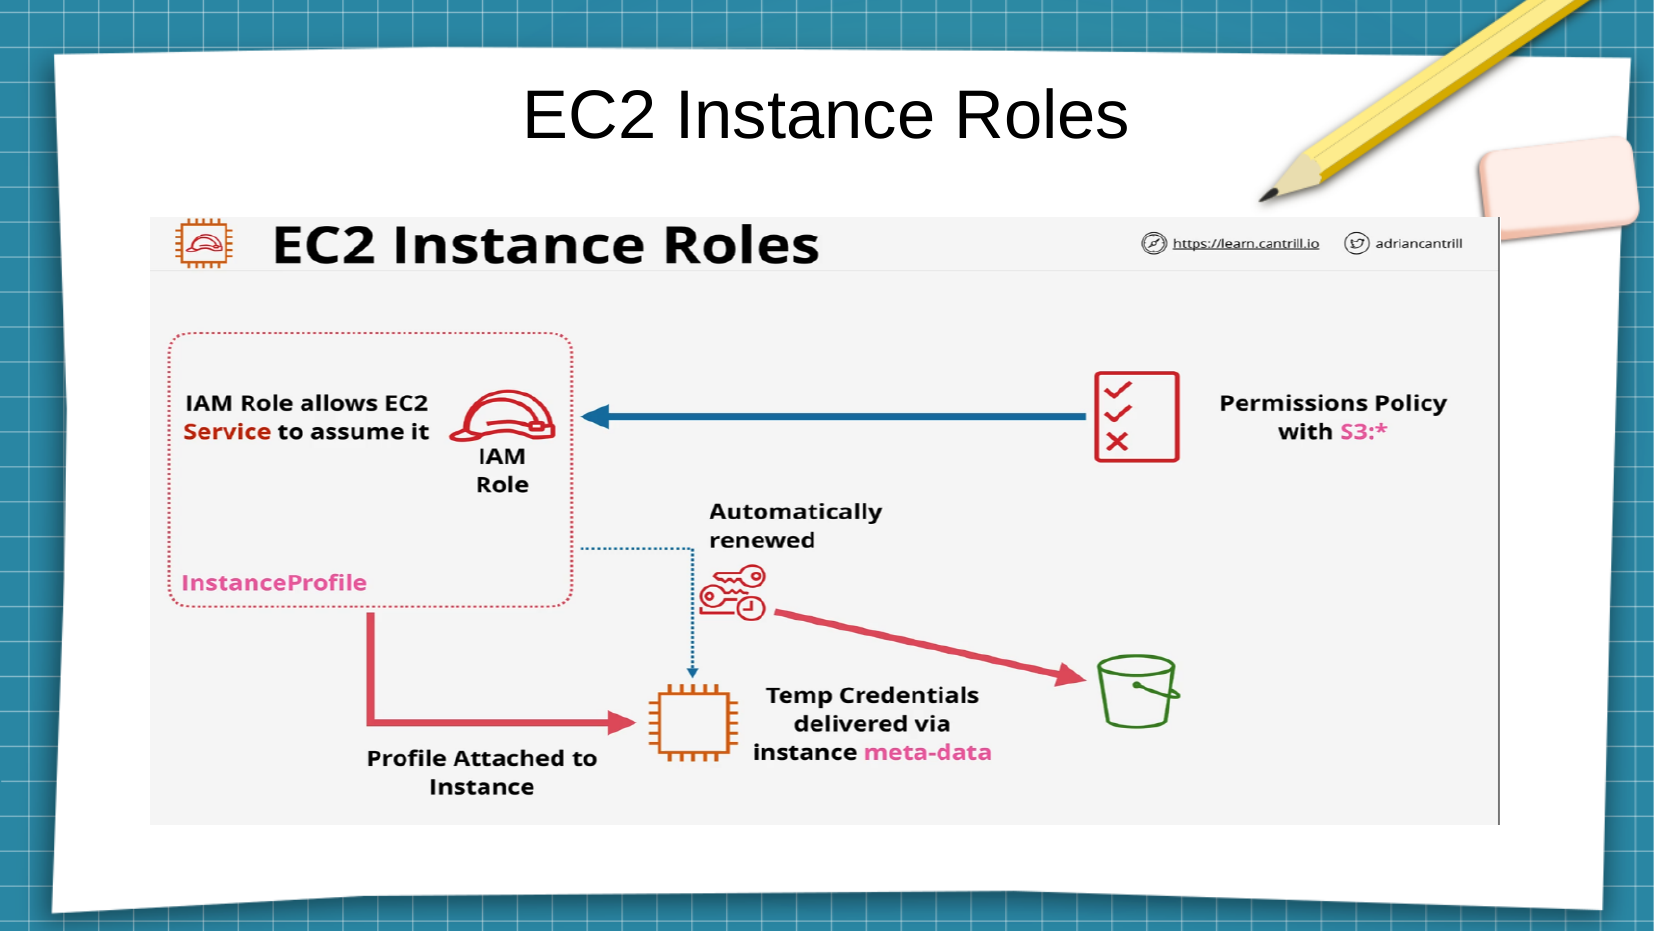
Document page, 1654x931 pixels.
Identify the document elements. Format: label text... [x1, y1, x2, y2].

title EC2 Instance Roles [82, 37, 1571, 193]
picture [0, 0, 1654, 931]
